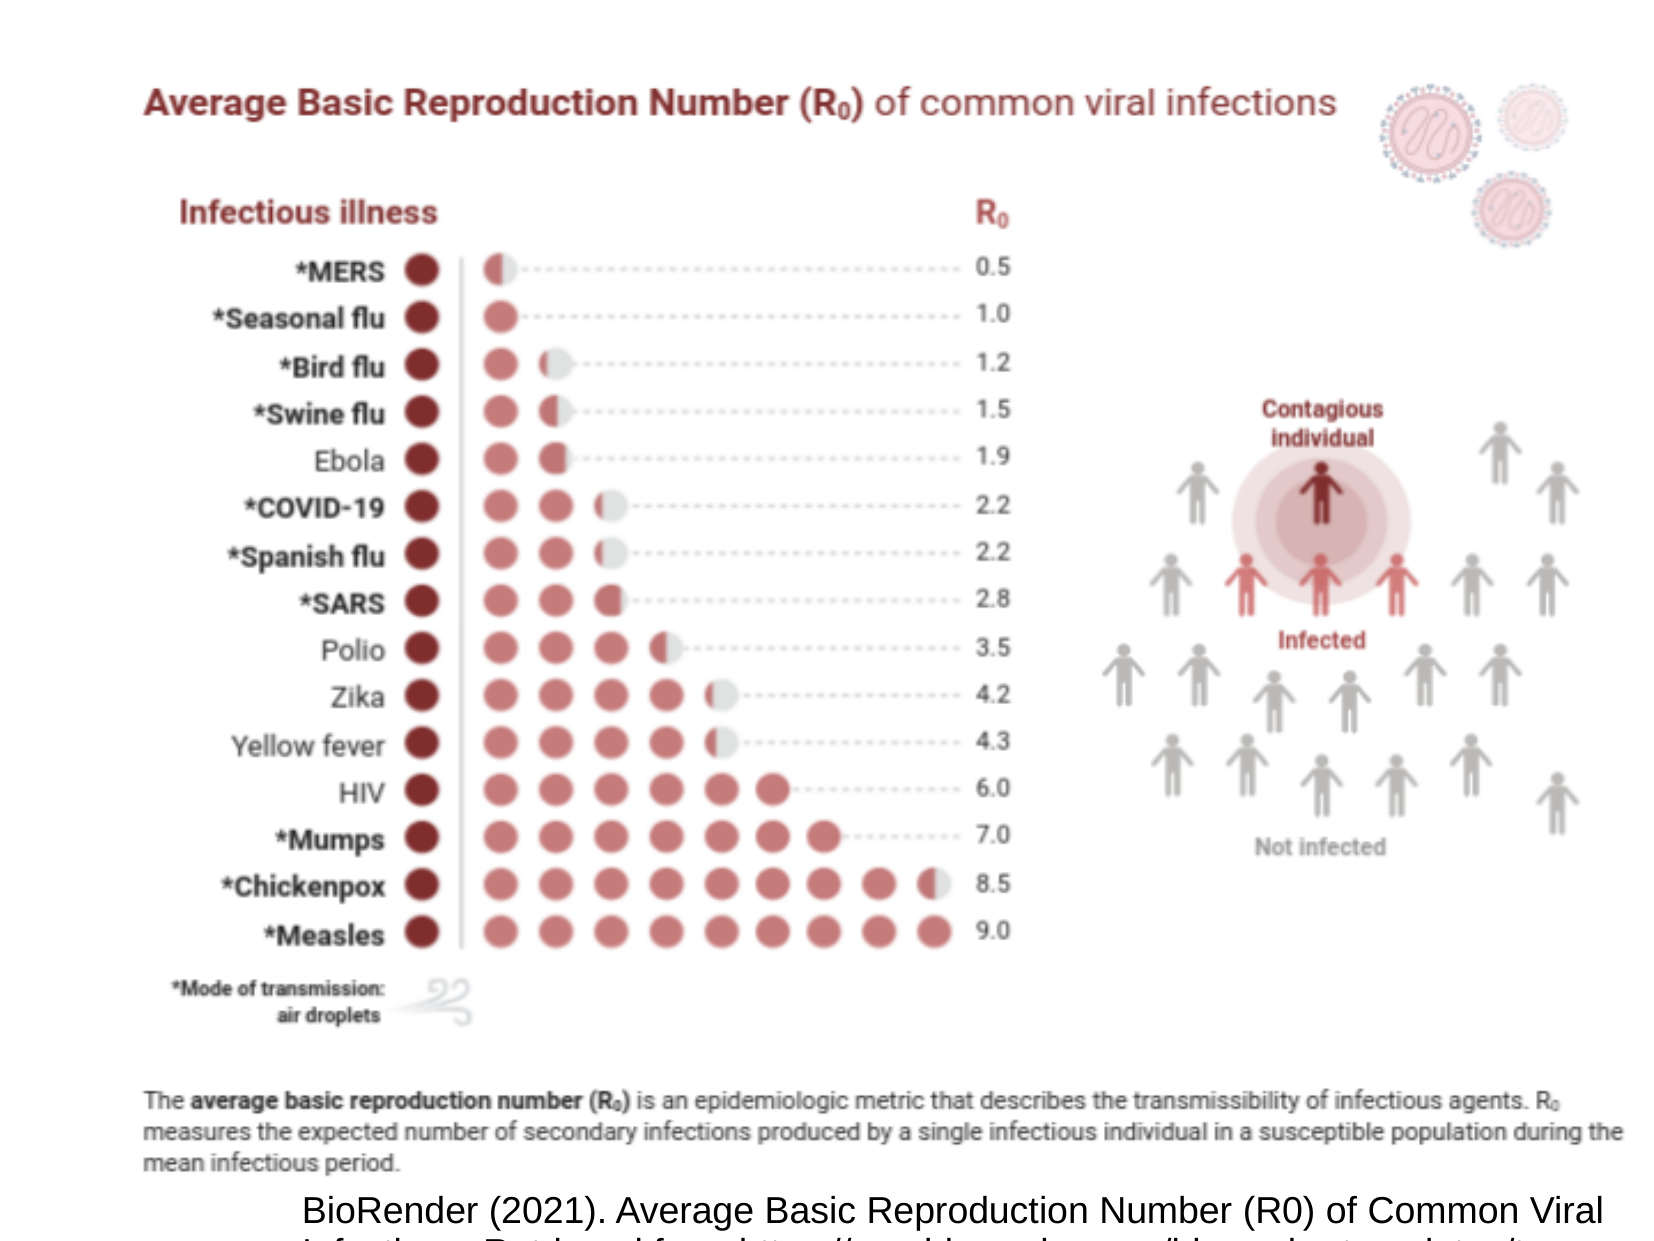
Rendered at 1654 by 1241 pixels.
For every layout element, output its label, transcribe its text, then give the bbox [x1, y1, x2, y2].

text_box BioRender (2021). Average Basic Reproduction Number (R0) of Common Viral Infections. Retrieved from https://app.biorender.com/biorender-templates/t-5e820384a3f45b00ae3fd002-average-basic-reproduction-number-r0-of-common-viral-infecti [287, 1182, 1636, 1241]
picture [71, 29, 1654, 1233]
